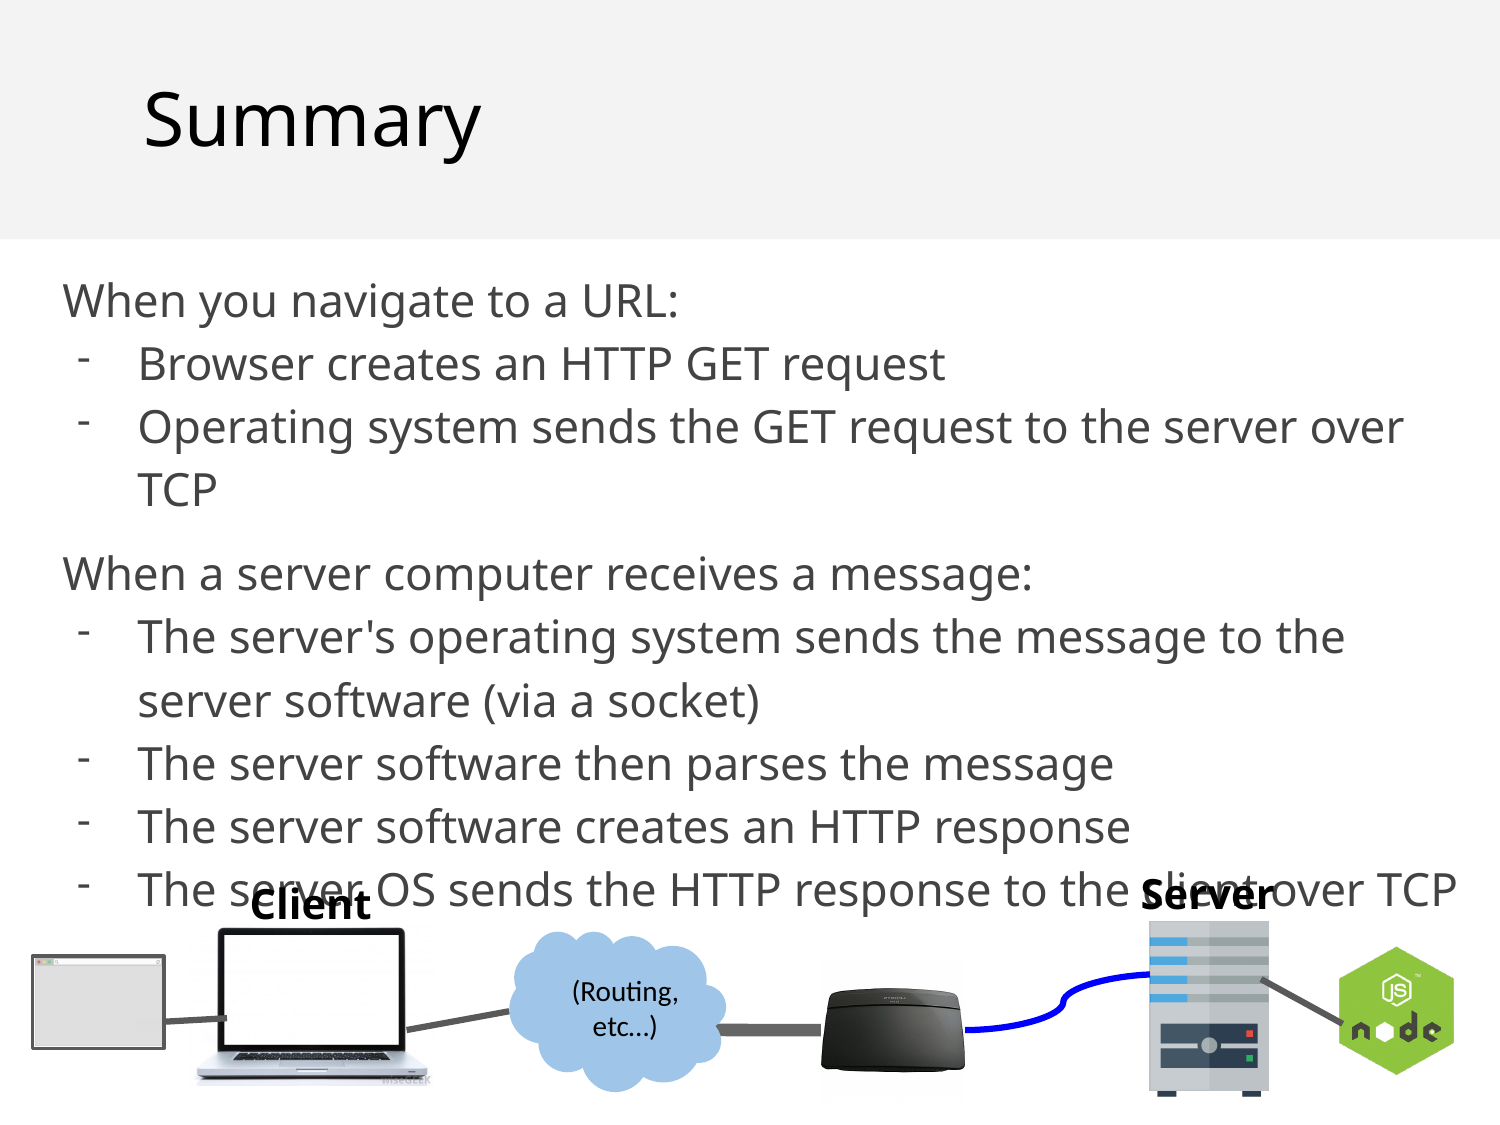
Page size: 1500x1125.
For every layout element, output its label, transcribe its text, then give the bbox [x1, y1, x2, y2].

picture [1330, 945, 1462, 1077]
title Summary [128, 56, 1372, 183]
picture [821, 958, 965, 1102]
text_box (Routing, etc…) [509, 931, 727, 1093]
list When you navigate to a URL: Browser creates an HTTP GET request Operating system sends the GET request to the server over TCP When a server computer receives a message: The server's operating system sends the message to the server software (via a socket) The server software then parses the message The server software creates an HTTP response The server OS sends the HTTP response to the client over TCP [47, 248, 1486, 783]
picture [187, 924, 433, 1086]
text_box Server [1085, 836, 1331, 950]
text_box Client [188, 846, 434, 959]
picture [1114, 950, 1302, 1105]
picture [34, 957, 163, 1047]
